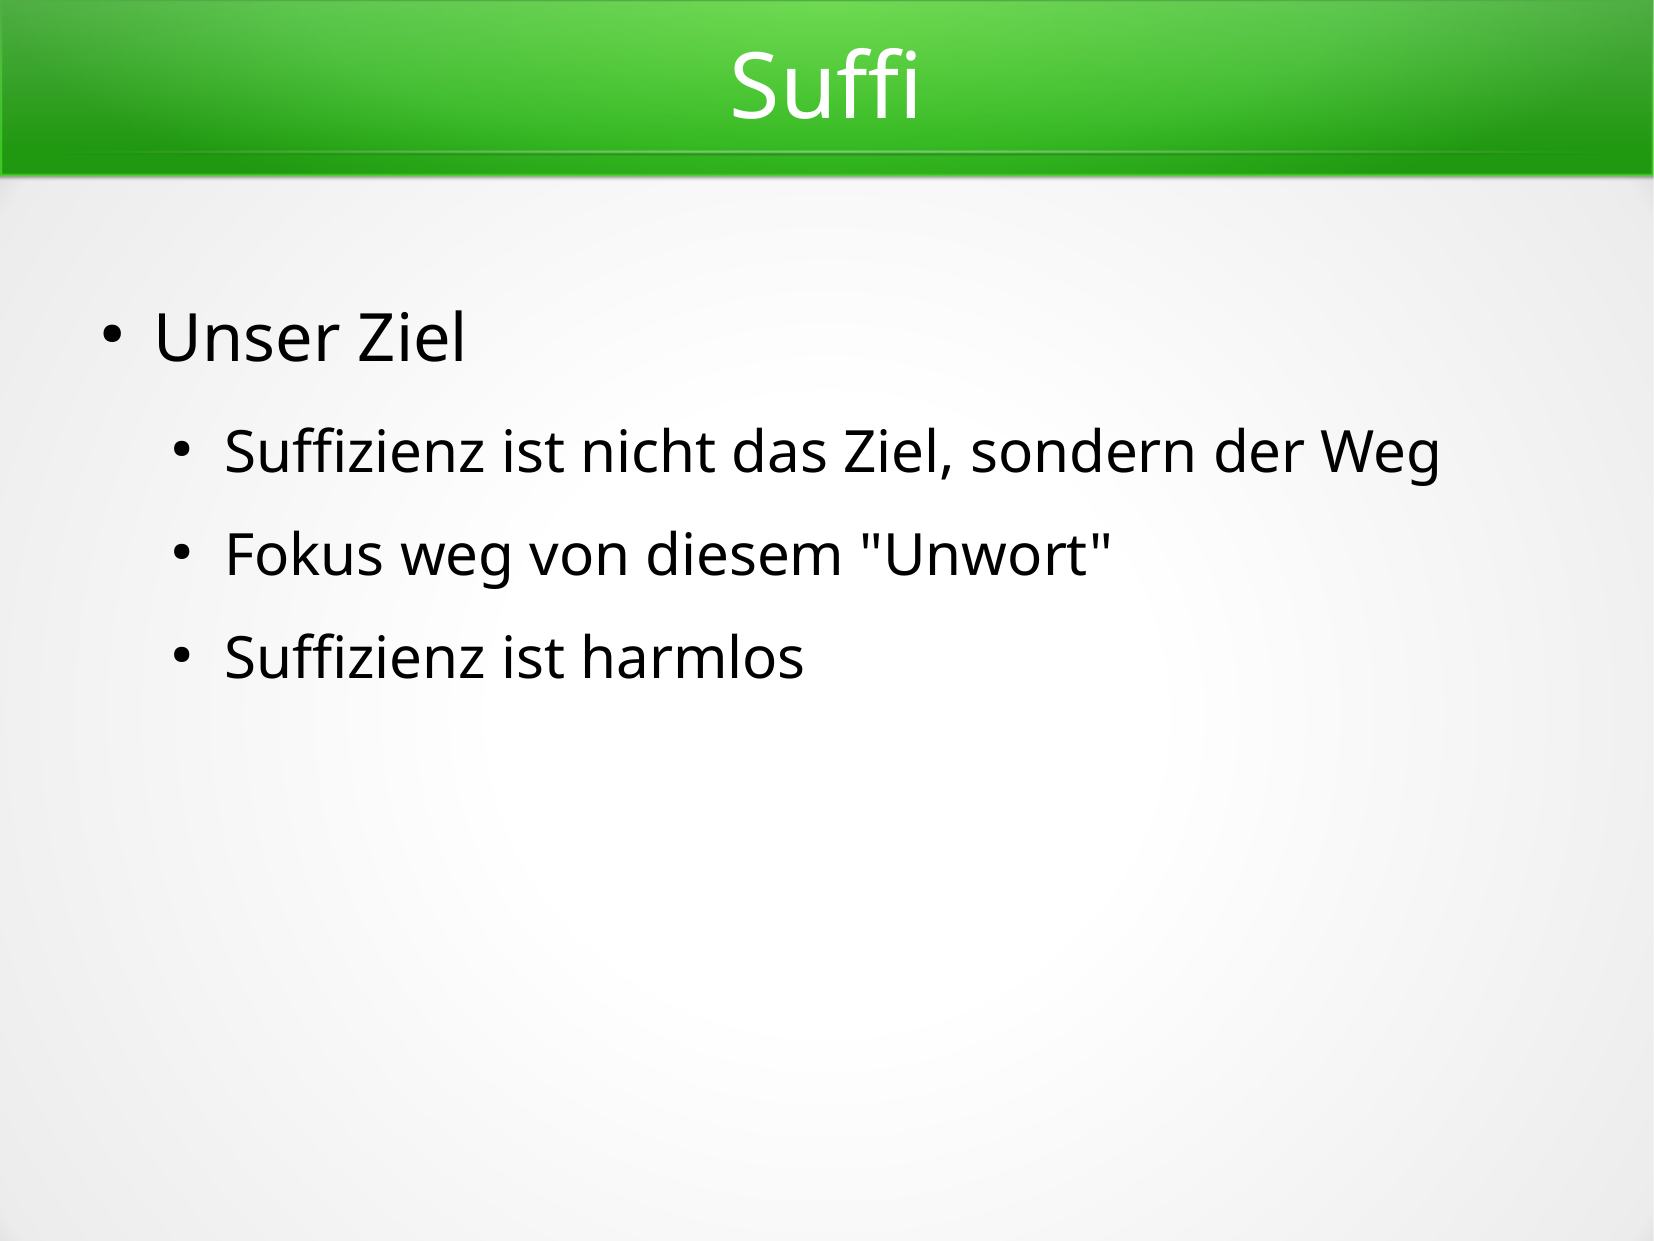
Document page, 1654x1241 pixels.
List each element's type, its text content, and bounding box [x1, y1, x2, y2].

picture [0, 0, 1654, 1241]
list Unser Ziel Suffizienz ist nicht das Ziel, sondern der Weg Fokus weg von diesem "Unwort" Suffizienz ist harmlos [82, 290, 1571, 1010]
title Suffi [82, 11, 1571, 154]
